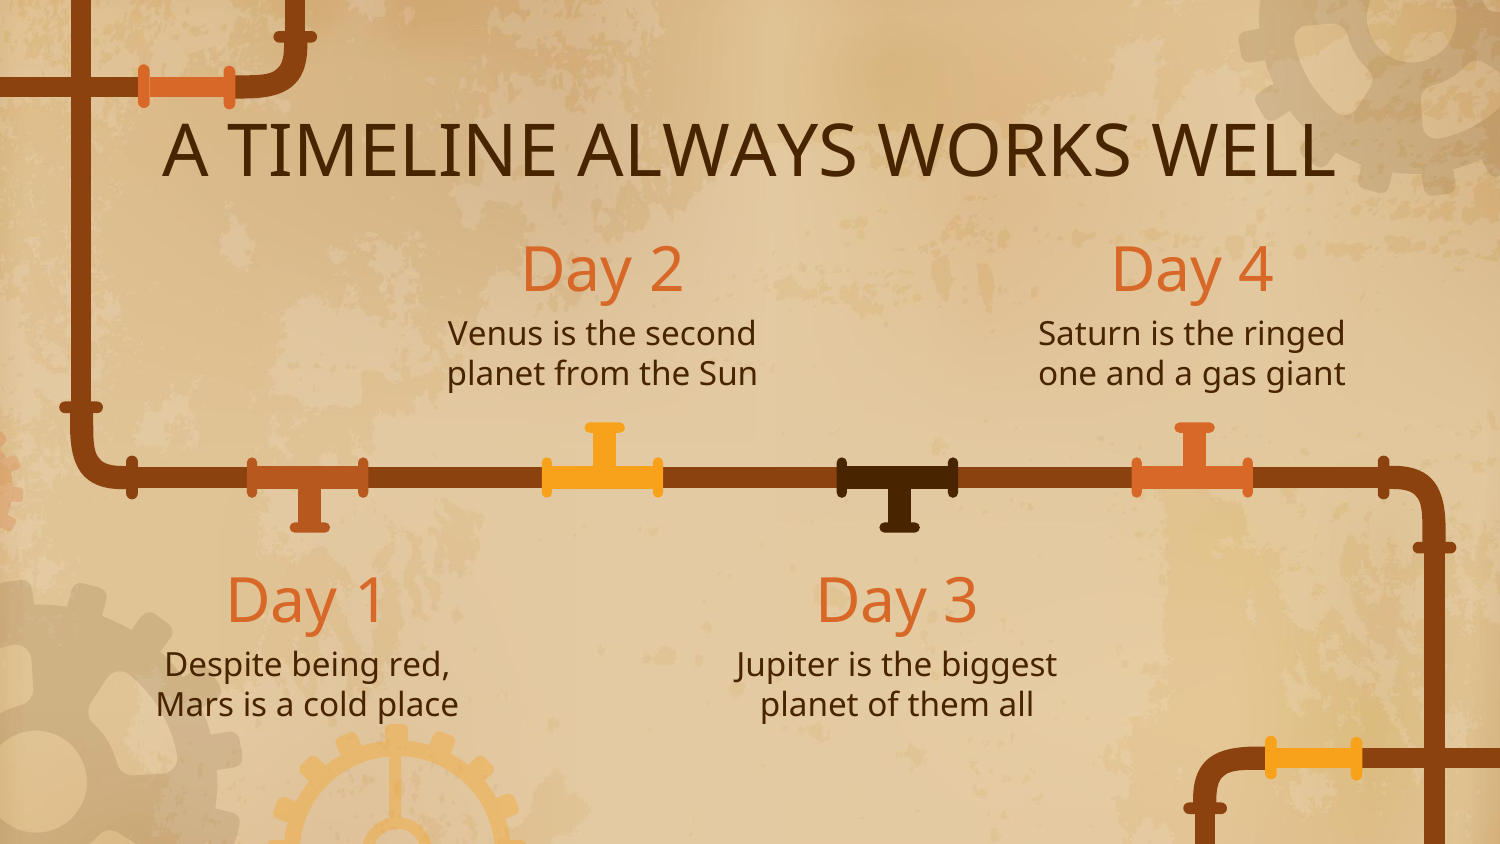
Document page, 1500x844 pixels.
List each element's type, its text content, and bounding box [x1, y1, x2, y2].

text_box Day 3 [711, 545, 1084, 628]
title A TIMELINE ALWAYS WORKS WELL [116, 88, 1384, 166]
text_box Jupiter is the biggest planet of them all [711, 628, 1084, 723]
text_box [59, 0, 1457, 844]
text_box Day 1 [121, 545, 494, 628]
text_box Saturn is the ringed one and a gas giant [1006, 297, 1379, 392]
text_box Day 2 [416, 214, 789, 297]
text_box Despite being red, Mars is a cold place [121, 628, 494, 723]
text_box Venus is the second planet from the Sun [416, 297, 789, 392]
text_box Day 4 [1006, 214, 1379, 297]
